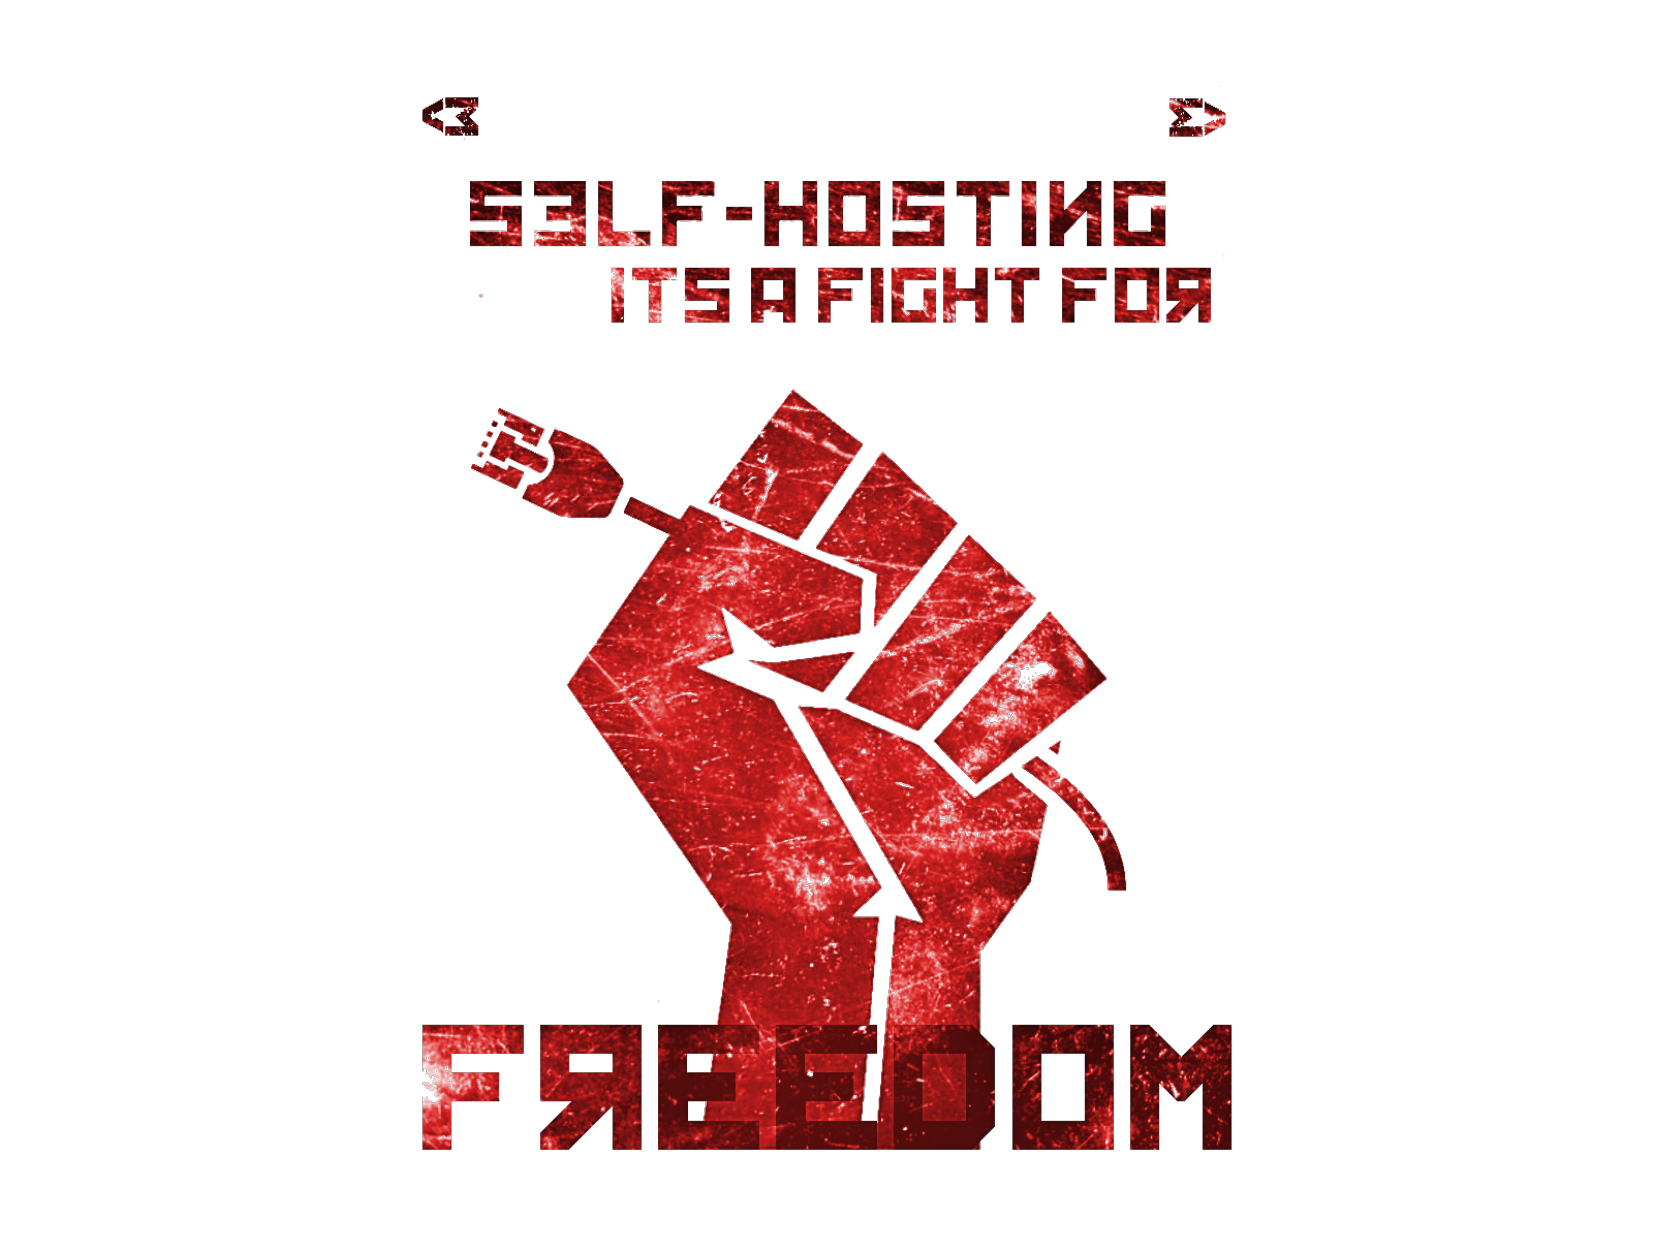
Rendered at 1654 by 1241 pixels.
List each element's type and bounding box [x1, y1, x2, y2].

picture [407, 85, 1246, 1156]
